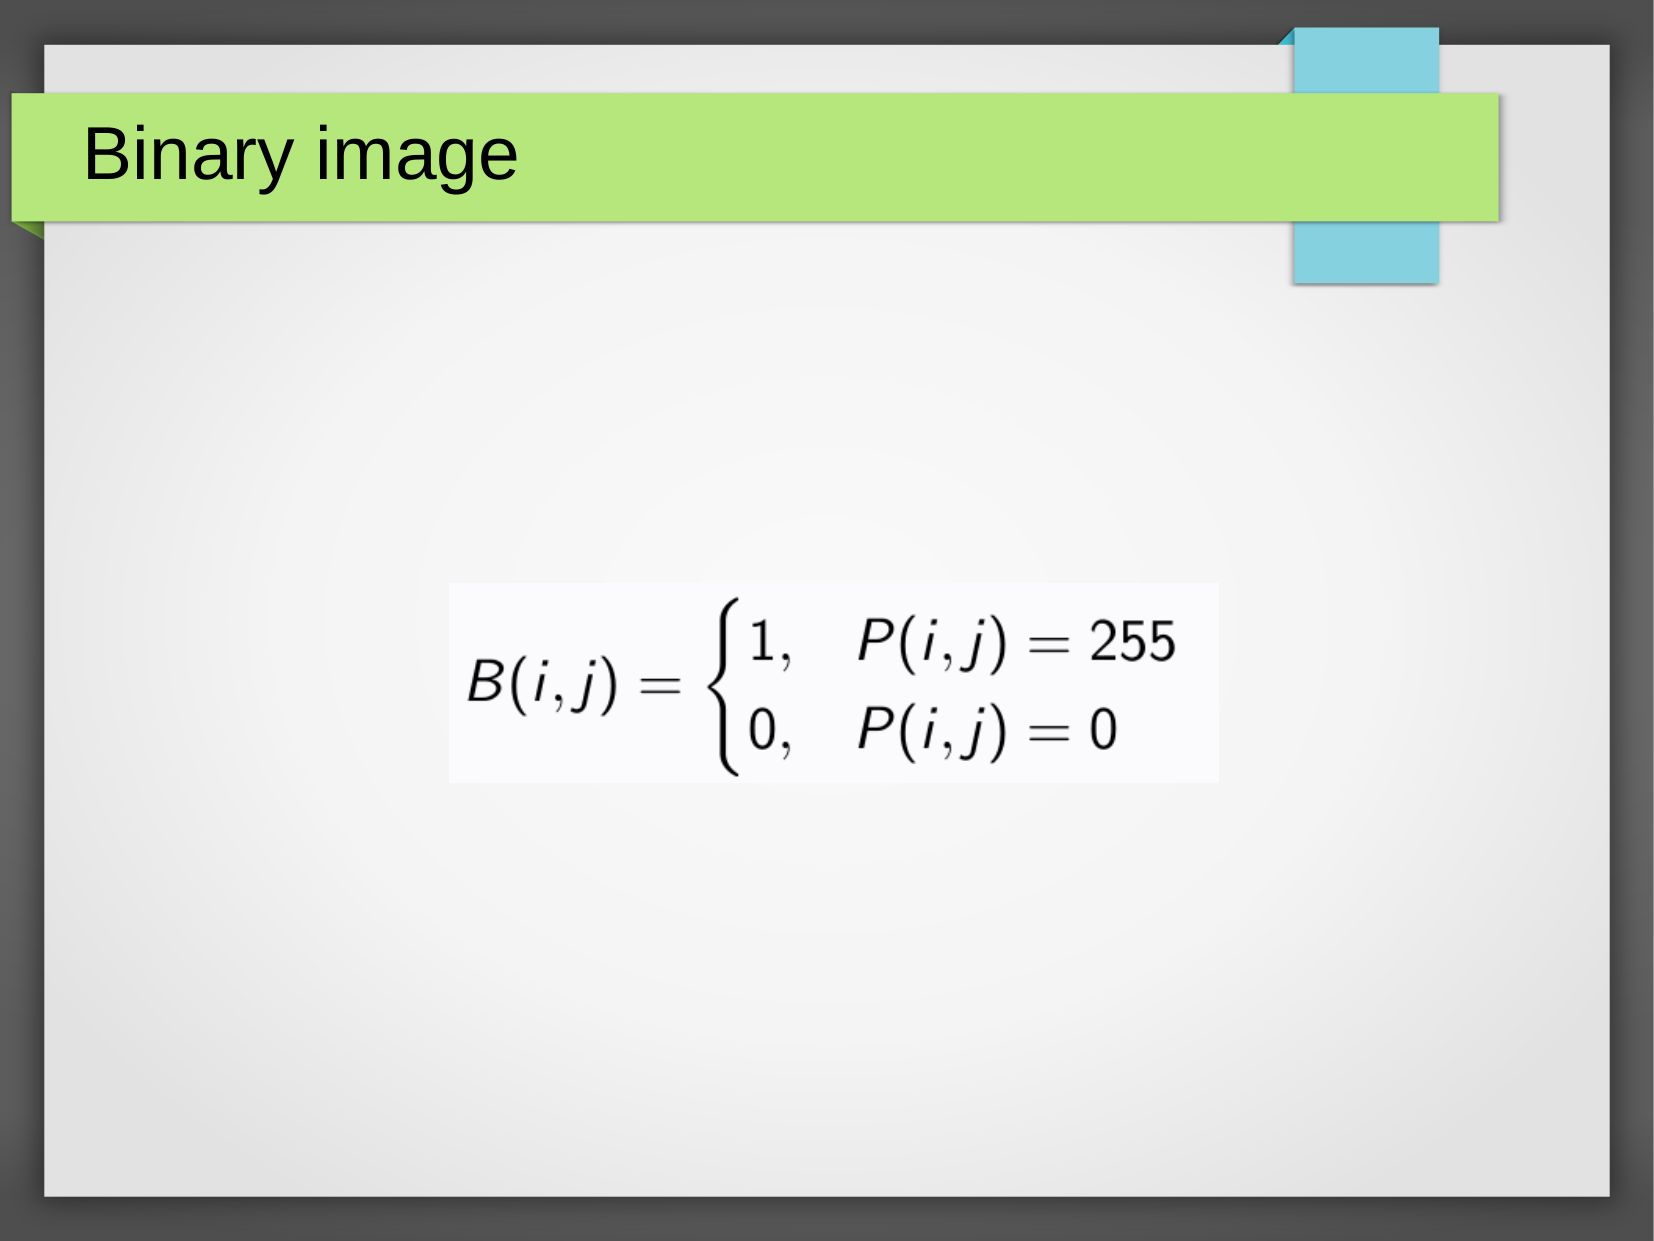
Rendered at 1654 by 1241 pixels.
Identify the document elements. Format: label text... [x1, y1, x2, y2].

picture [0, 0, 1654, 1241]
title Binary image [82, 94, 1264, 213]
